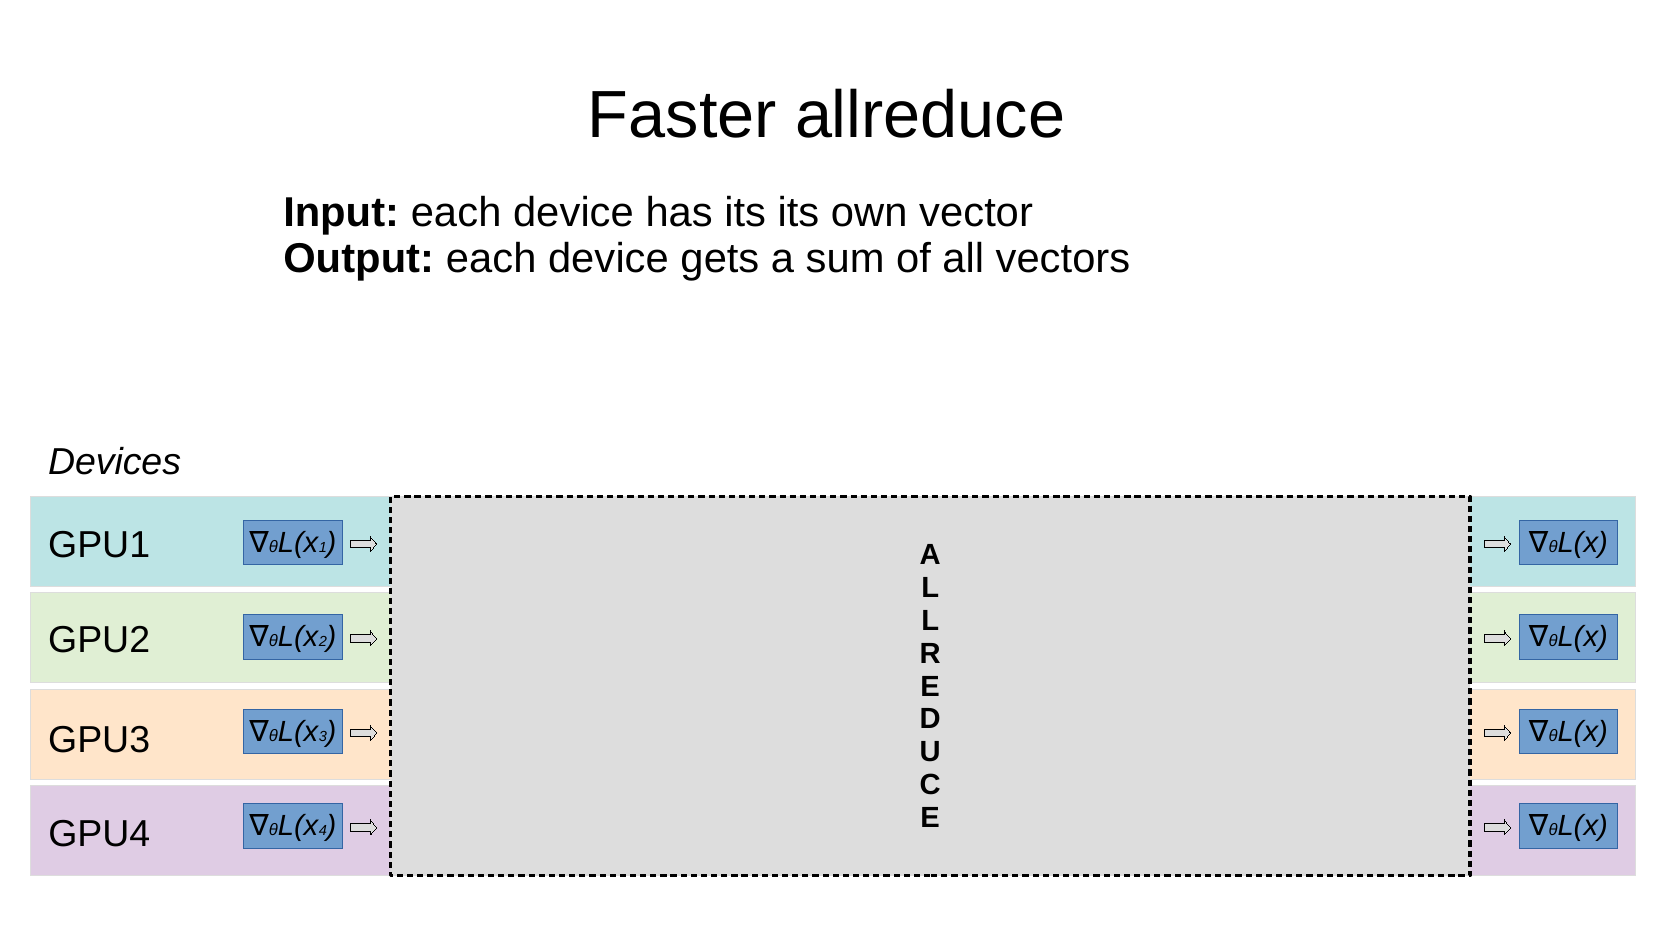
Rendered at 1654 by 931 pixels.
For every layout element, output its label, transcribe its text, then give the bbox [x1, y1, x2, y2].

text_box [1471, 496, 1636, 587]
text_box ∇θL(x3) [243, 709, 343, 754]
text_box ∇θL(x4) [243, 803, 343, 849]
text_box [30, 785, 390, 876]
text_box A L L R E D U C E [390, 496, 1471, 876]
text_box ∇θL(x) [1519, 709, 1618, 754]
text_box [30, 496, 390, 587]
title Faster allreduce [82, 37, 1571, 193]
text_box [30, 689, 390, 780]
text_box ∇θL(x1) [243, 520, 343, 565]
text_box ∇θL(x) [1519, 614, 1618, 660]
text_box GPU3 [33, 711, 226, 768]
text_box [30, 592, 390, 683]
text_box [1471, 785, 1636, 876]
text_box GPU2 [33, 610, 226, 668]
text_box ∇θL(x) [1519, 803, 1618, 849]
text_box [1471, 592, 1636, 683]
text_box GPU1 [33, 516, 226, 574]
text_box [1471, 689, 1636, 780]
text_box ∇θL(x) [1519, 520, 1618, 565]
text_box Devices [33, 433, 226, 491]
text_box Input: each device has its its own vector Output: each device gets a sum of all vectors [268, 181, 1398, 290]
text_box GPU4 [33, 805, 226, 863]
text_box ∇θL(x2) [243, 614, 343, 660]
